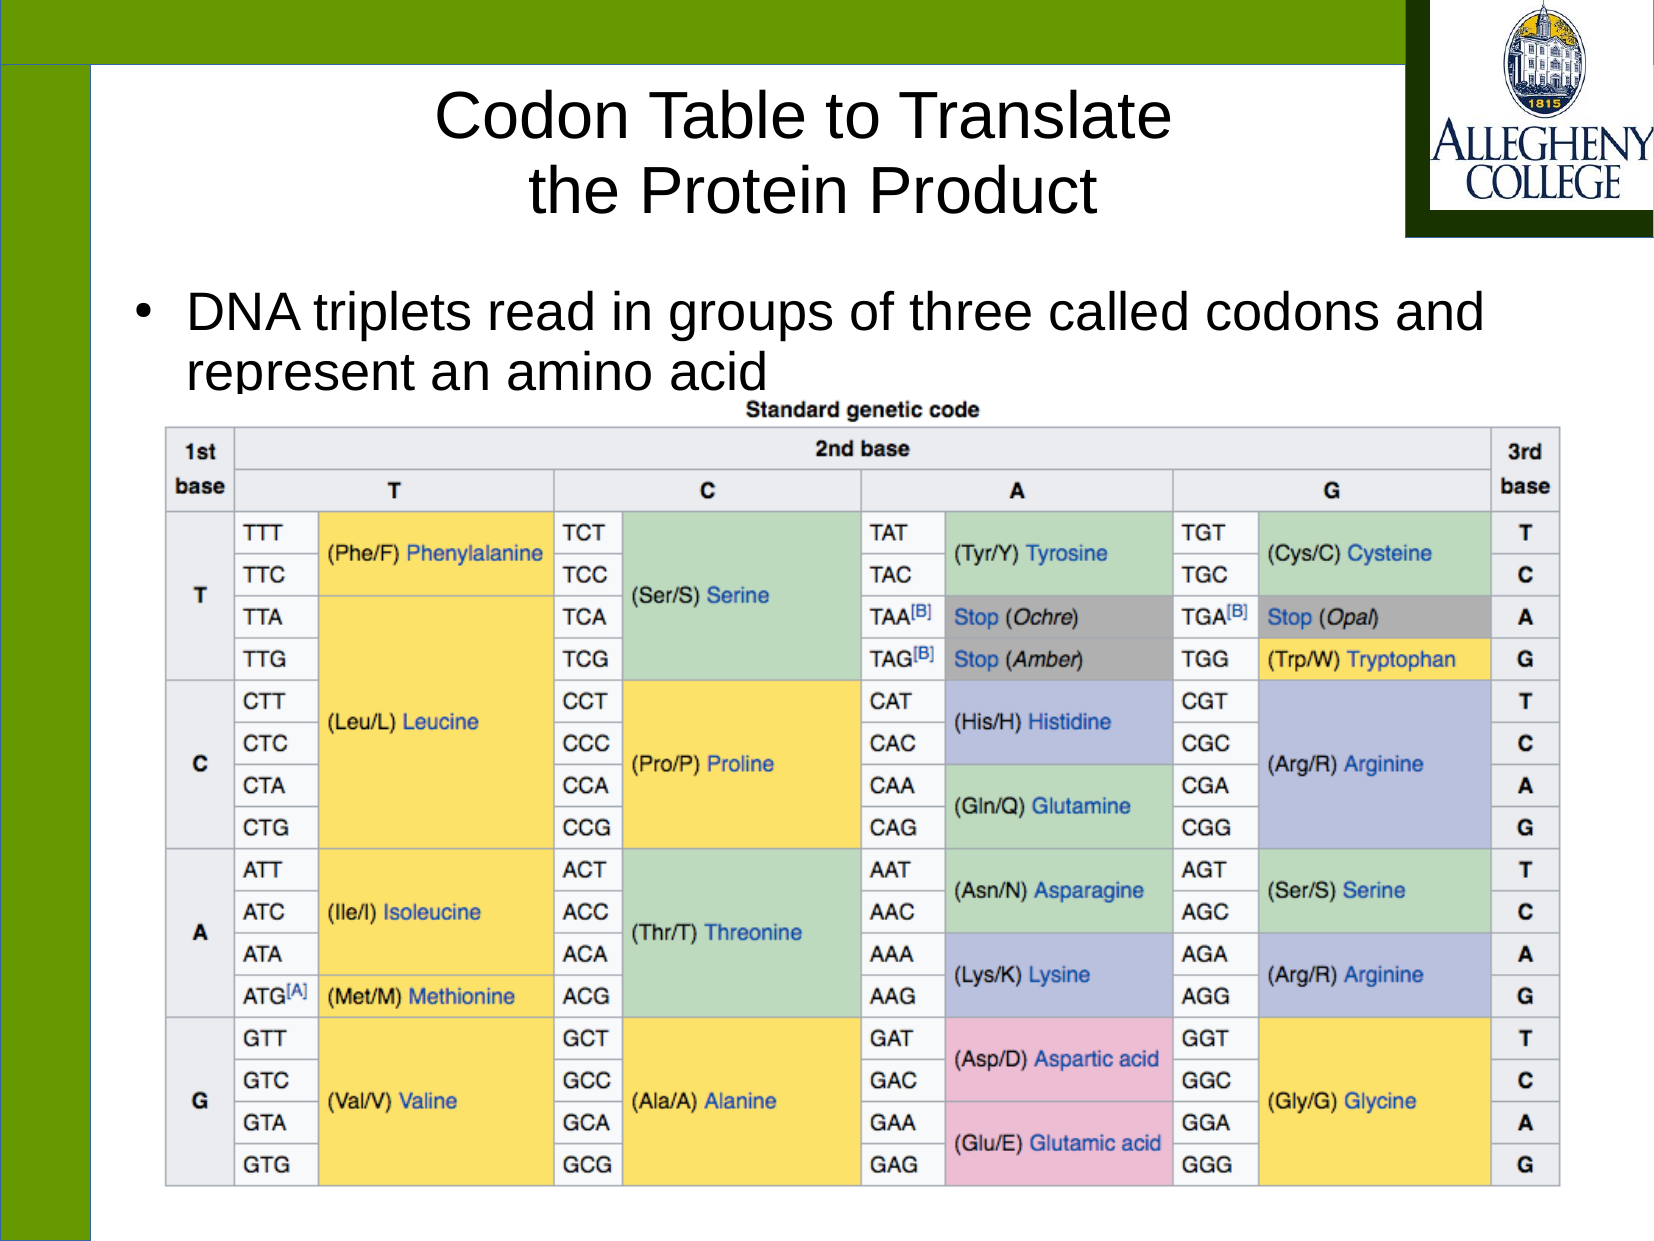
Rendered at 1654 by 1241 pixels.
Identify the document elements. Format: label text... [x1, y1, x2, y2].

list DNA triplets read in groups of three called codons and represent an amino acid [115, 281, 1654, 447]
picture [159, 394, 1581, 1204]
picture [1430, 0, 1654, 210]
title Codon Table to Translate the Protein Product [112, 65, 1515, 257]
text_box [0, 0, 1654, 1241]
